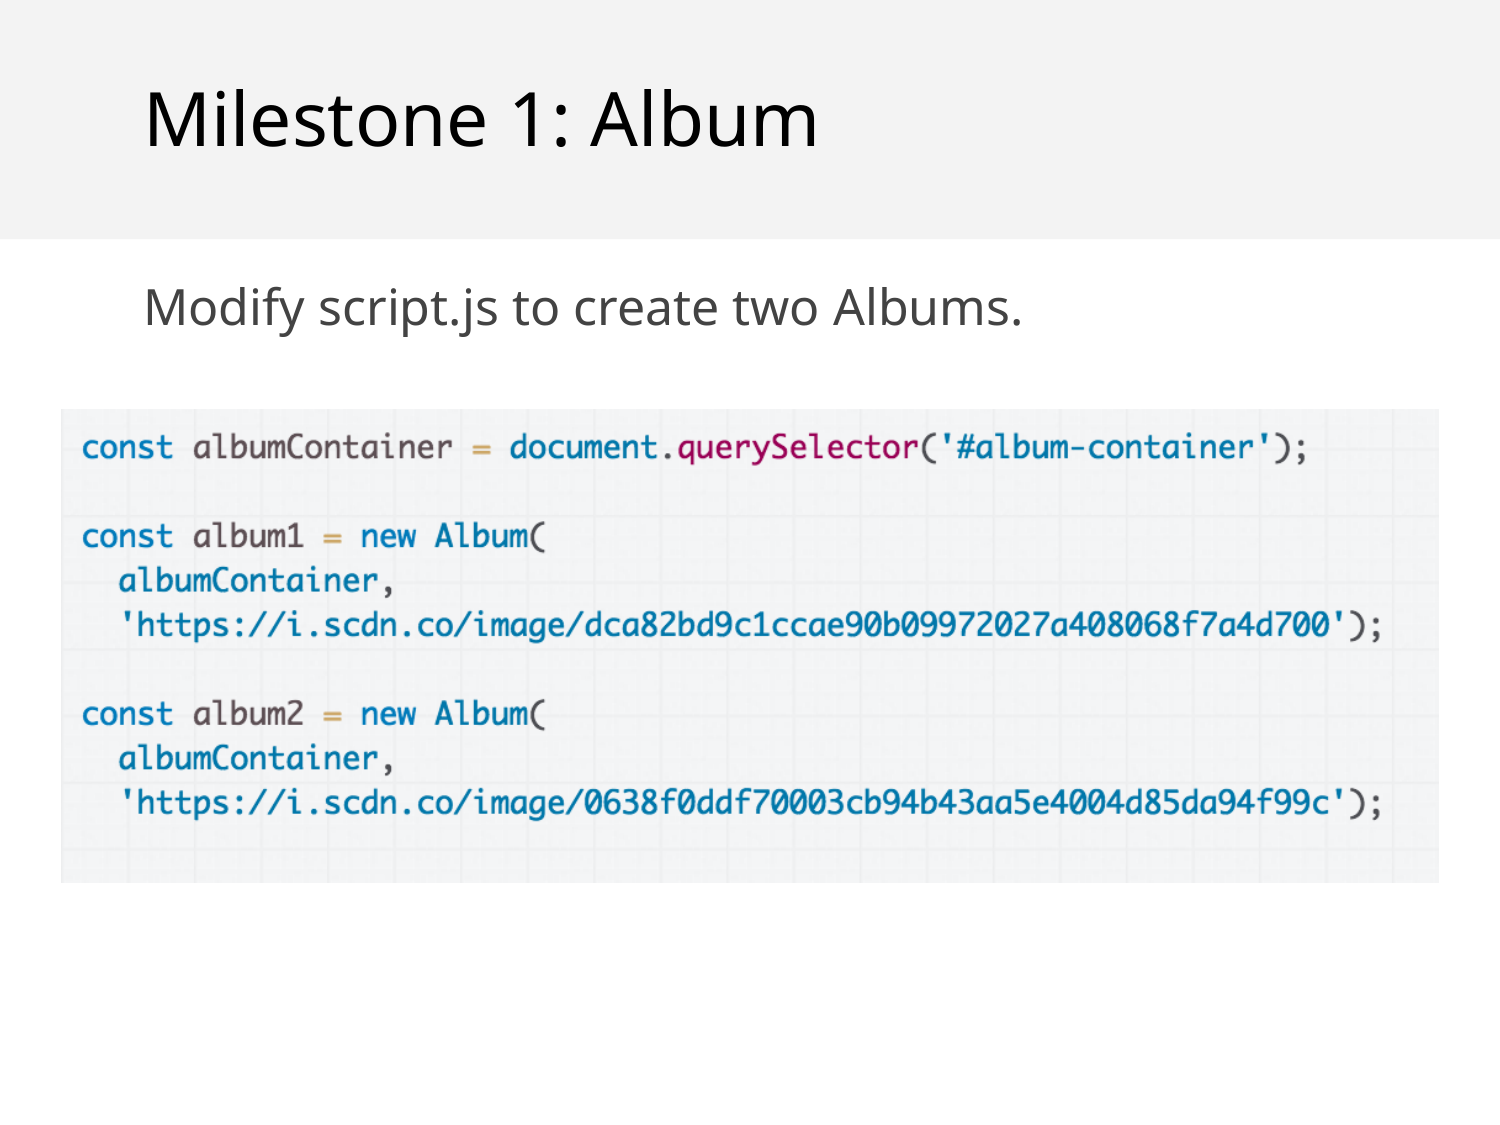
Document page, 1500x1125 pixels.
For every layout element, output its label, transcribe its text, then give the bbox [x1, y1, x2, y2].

list Modify script.js to create two Albums. [128, 251, 1437, 409]
picture [61, 409, 1439, 883]
title Milestone 1: Album [128, 56, 1372, 183]
